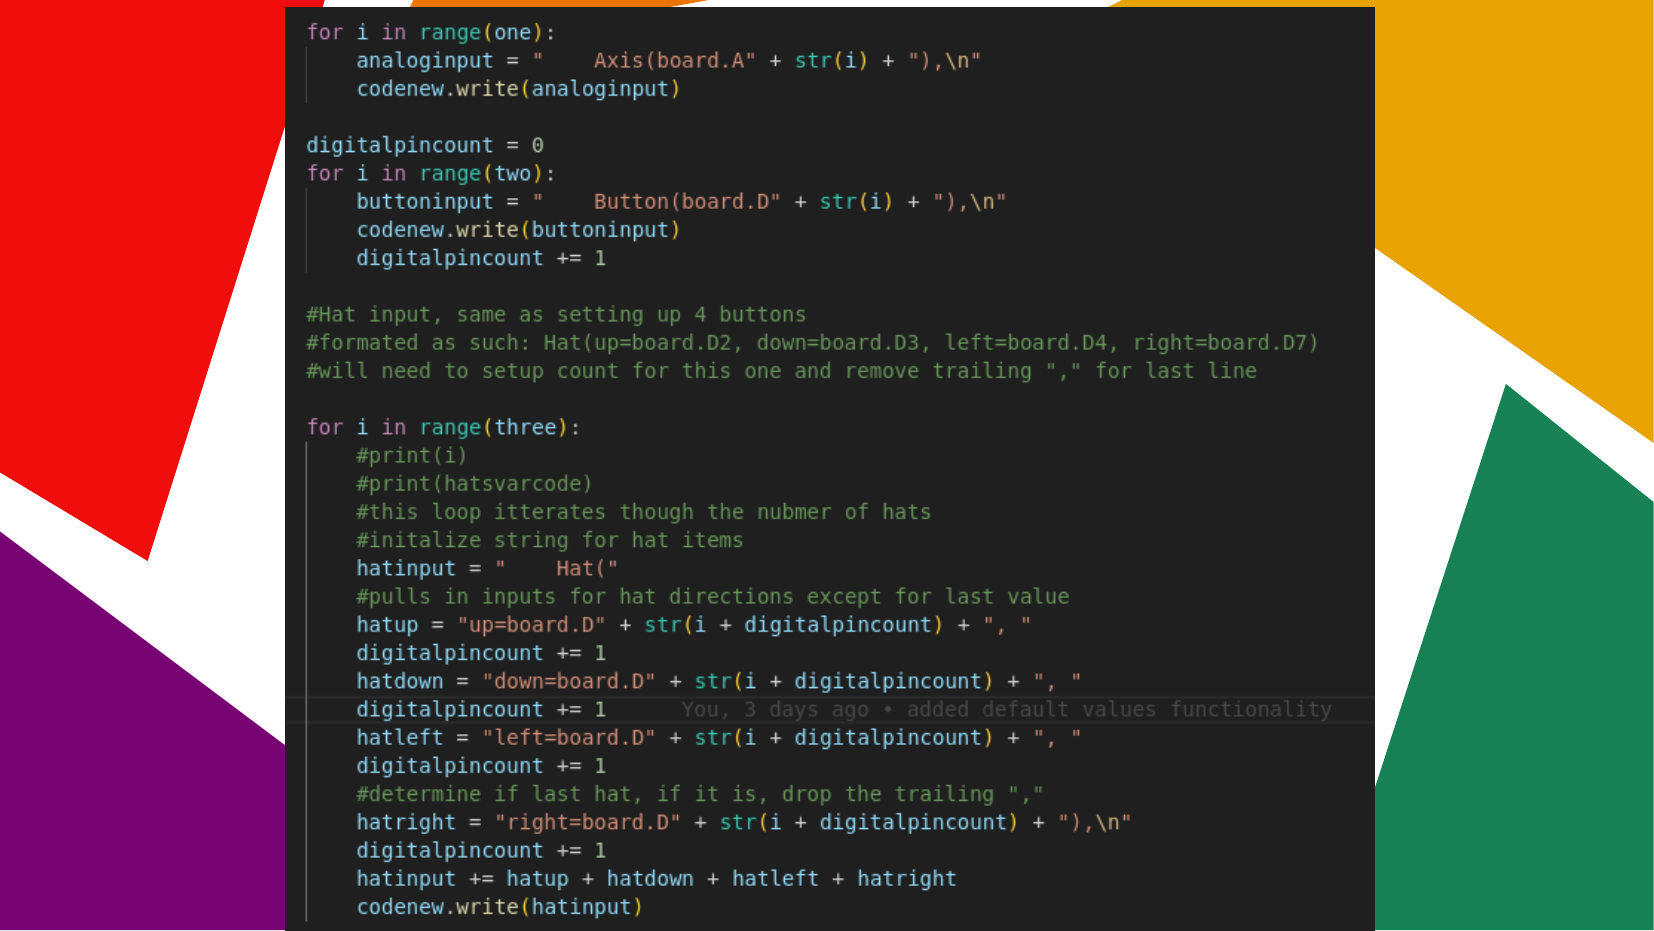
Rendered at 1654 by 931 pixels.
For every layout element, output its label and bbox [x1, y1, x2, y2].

picture [285, 7, 1375, 931]
